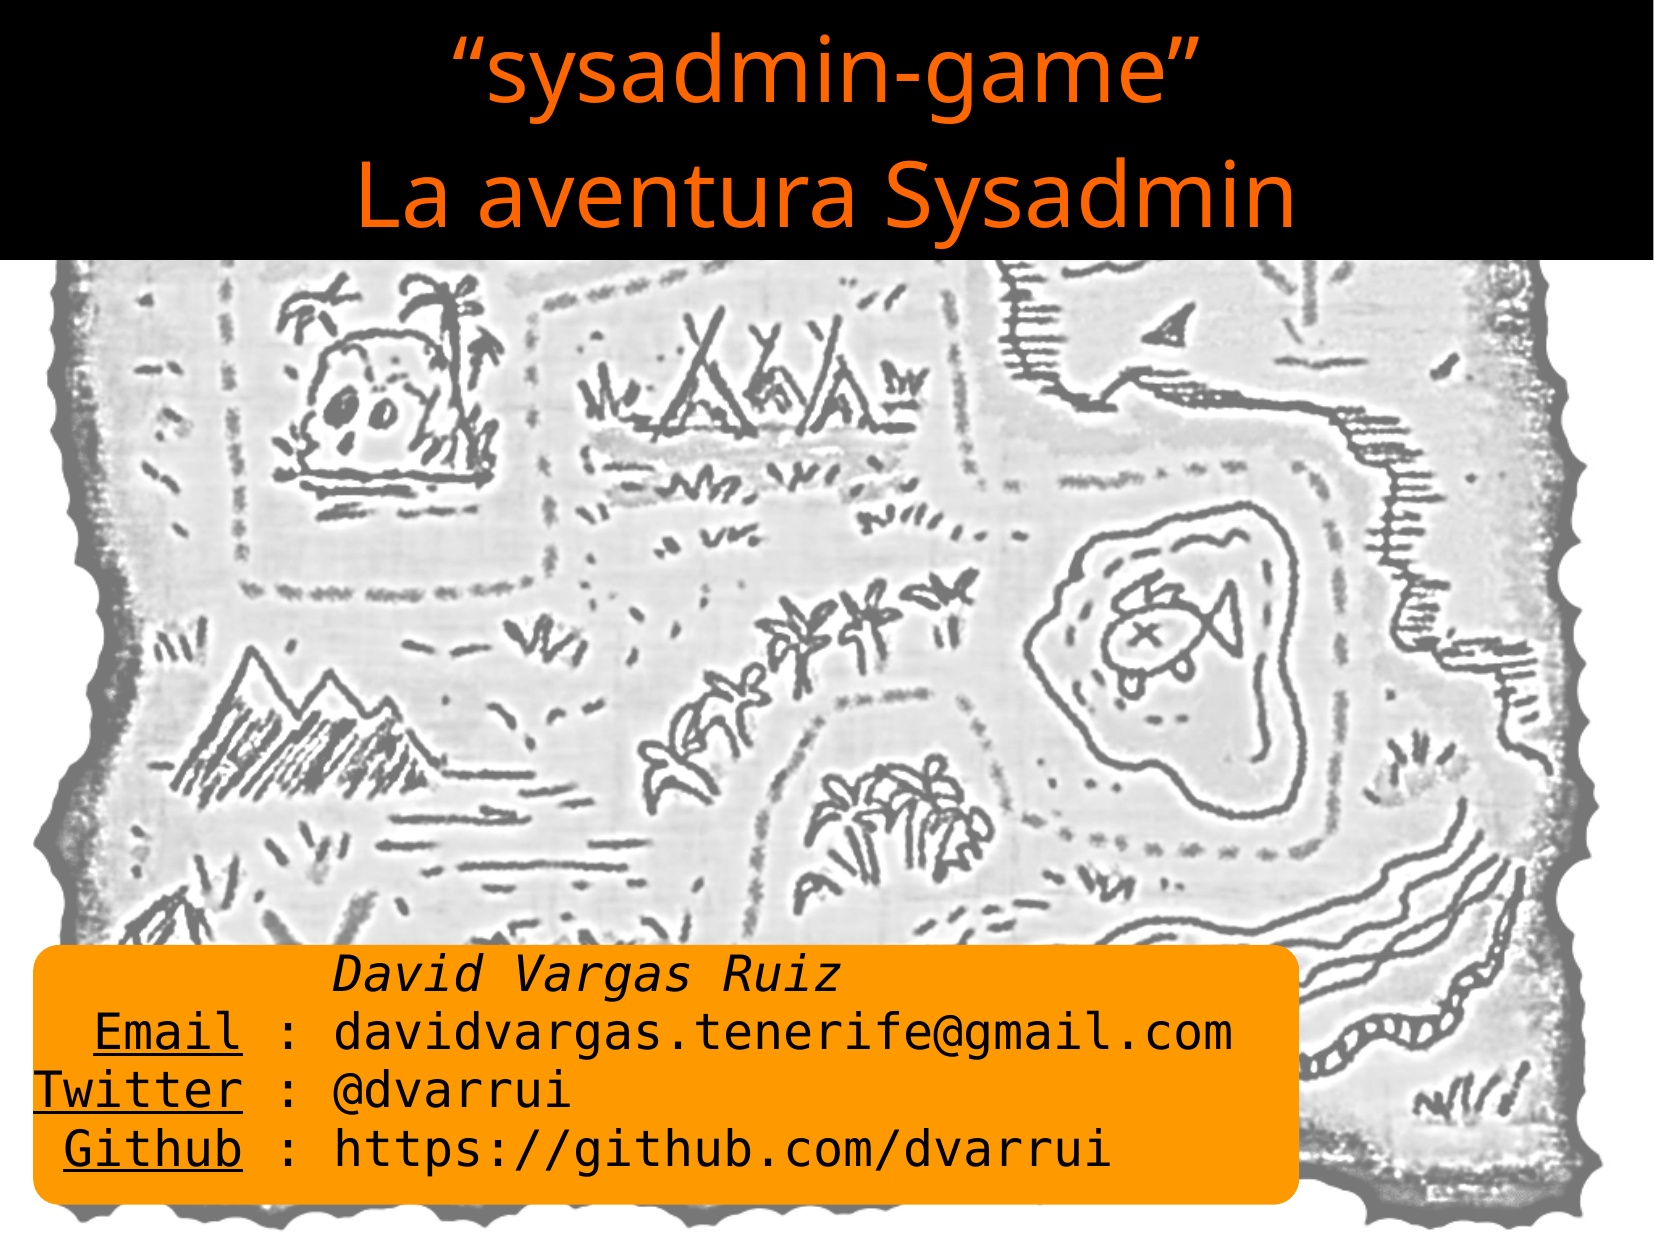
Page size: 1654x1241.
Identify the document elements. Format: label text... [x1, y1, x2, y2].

picture [33, 260, 1621, 1241]
title “sysadmin-game” La aventura Sysadmin [0, 0, 1654, 260]
title David Vargas Ruiz Email : davidvargas.tenerife@gmail.com Twitter : @dvarrui Github : https://github.com/dvarrui [33, 944, 1300, 1205]
